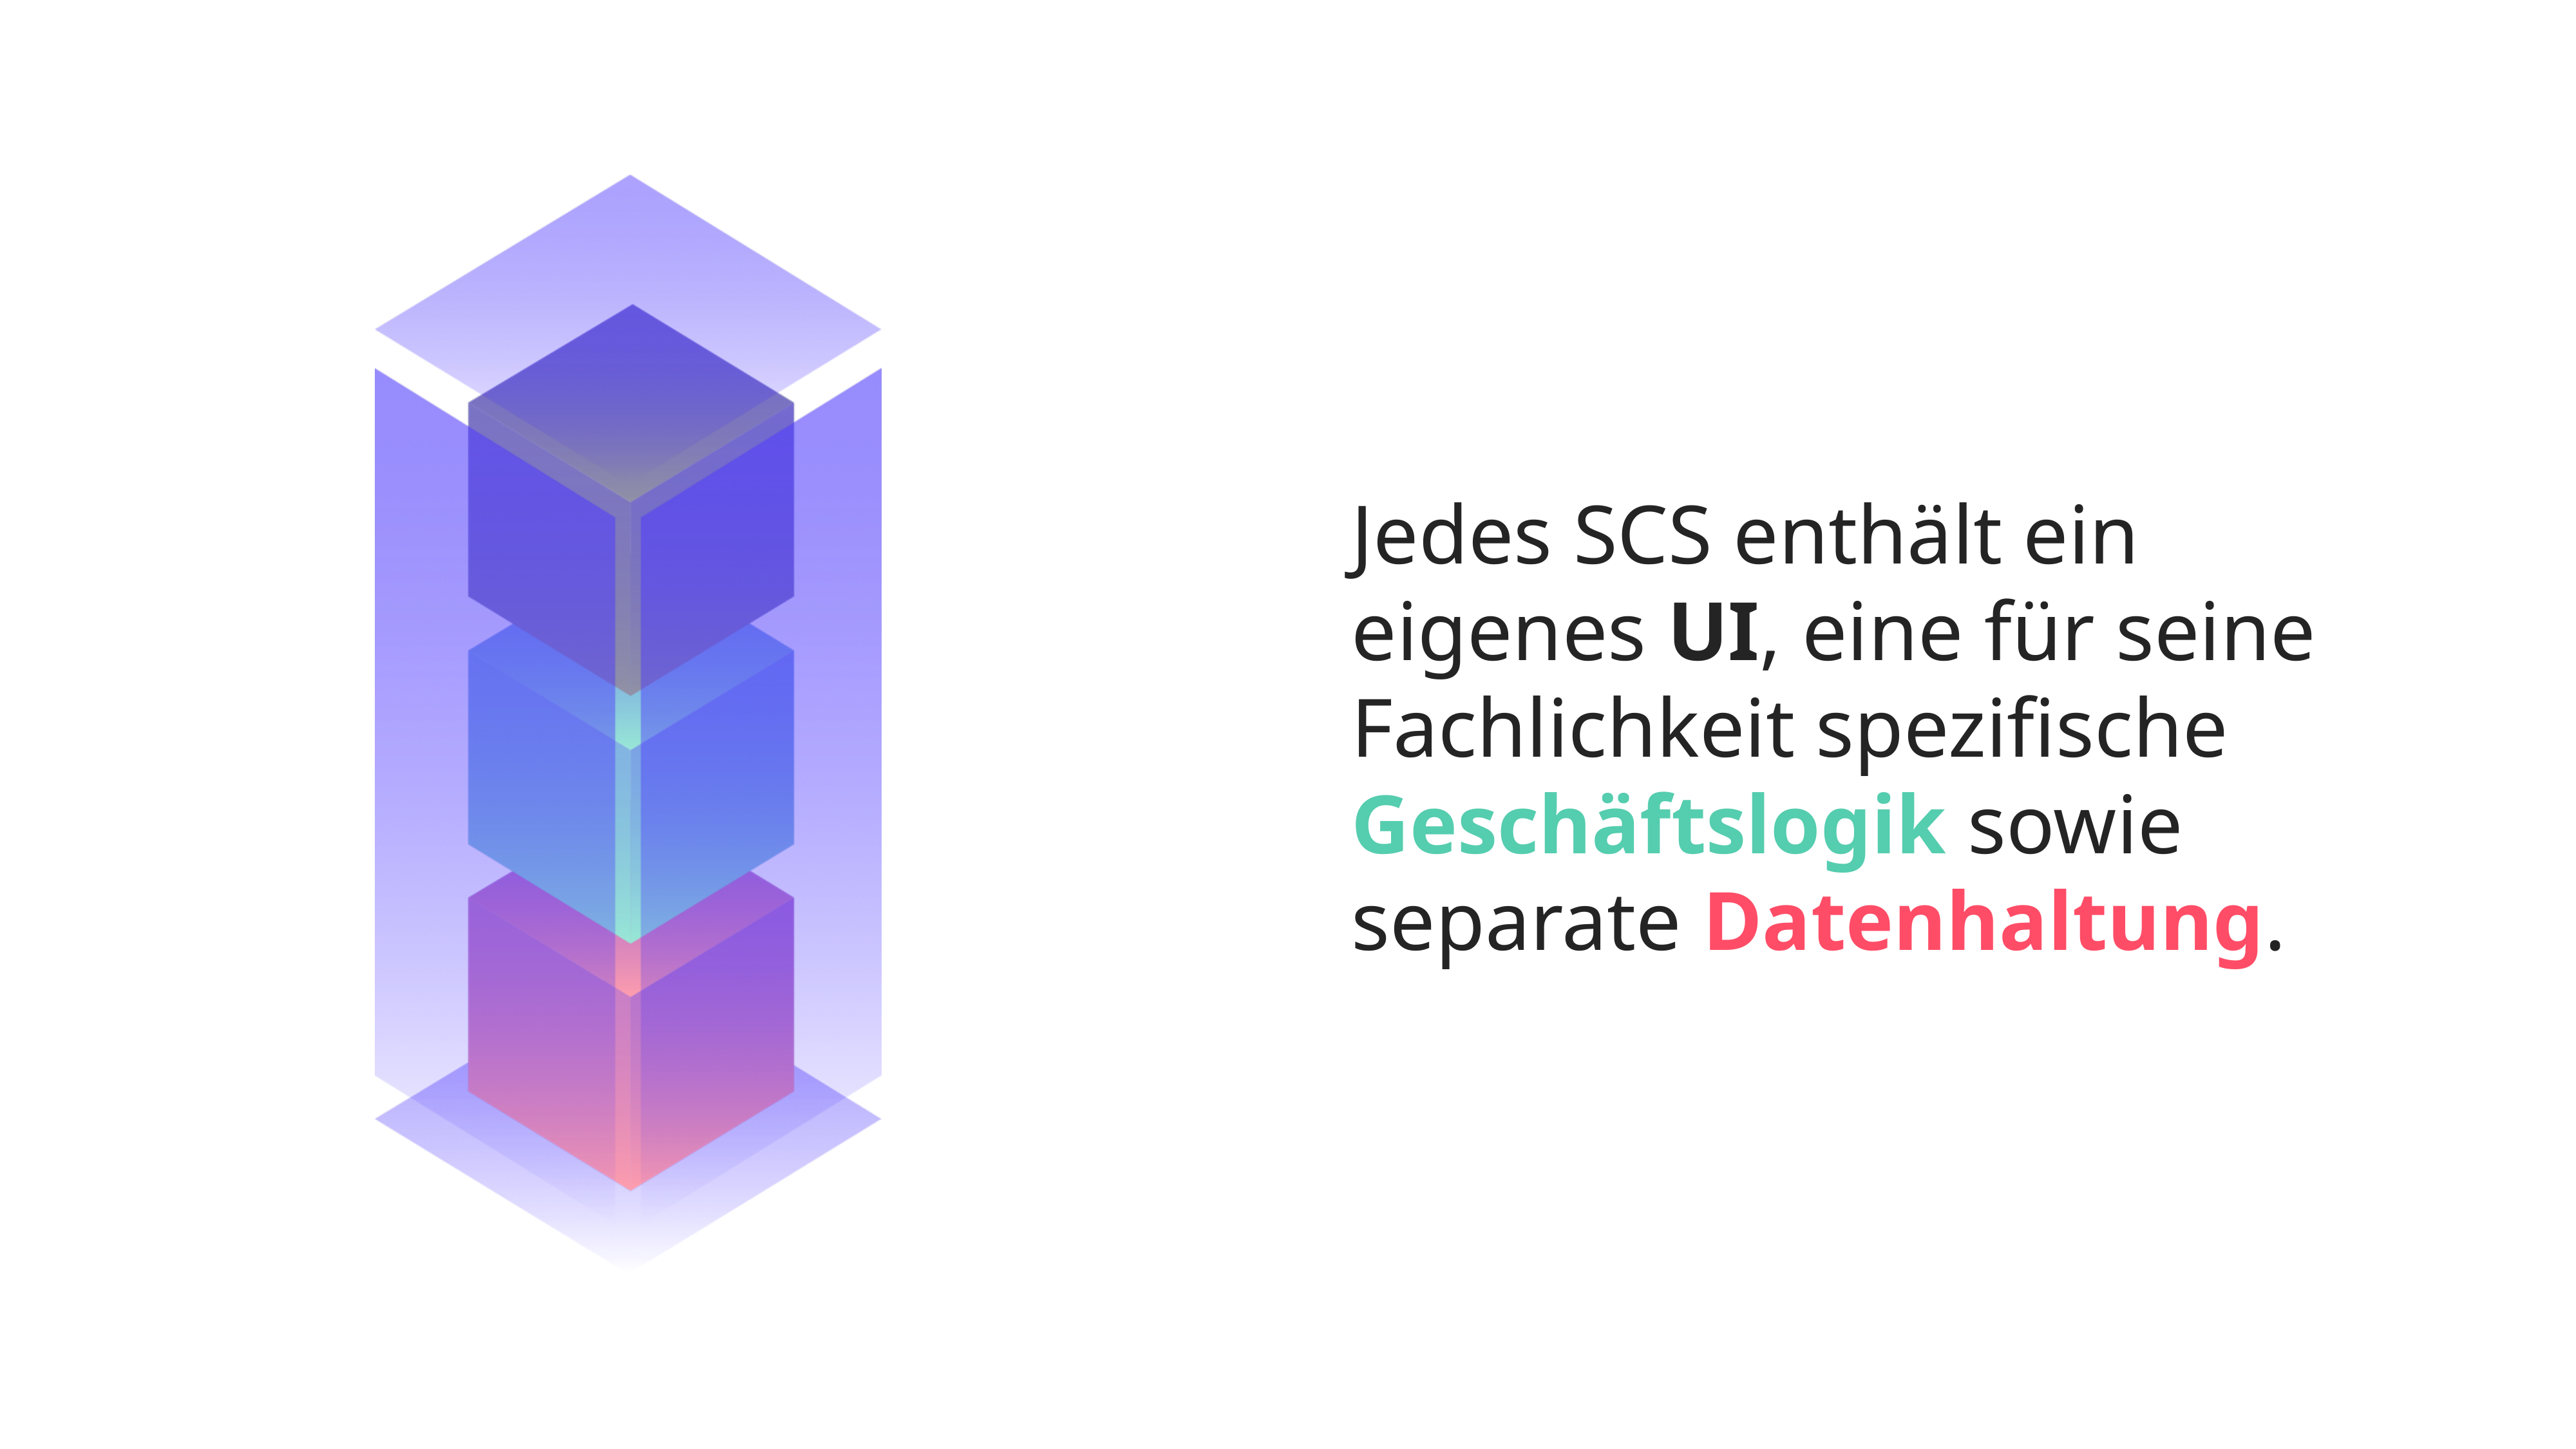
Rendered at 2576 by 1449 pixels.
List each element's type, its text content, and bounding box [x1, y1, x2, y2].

picture [375, 175, 882, 1274]
list Jedes SCS enthält ein eigenes UI, eine für seine Fachlichkeit spezifische Geschäftslogik sowie separate Datenhaltung. [1351, 127, 2423, 1322]
